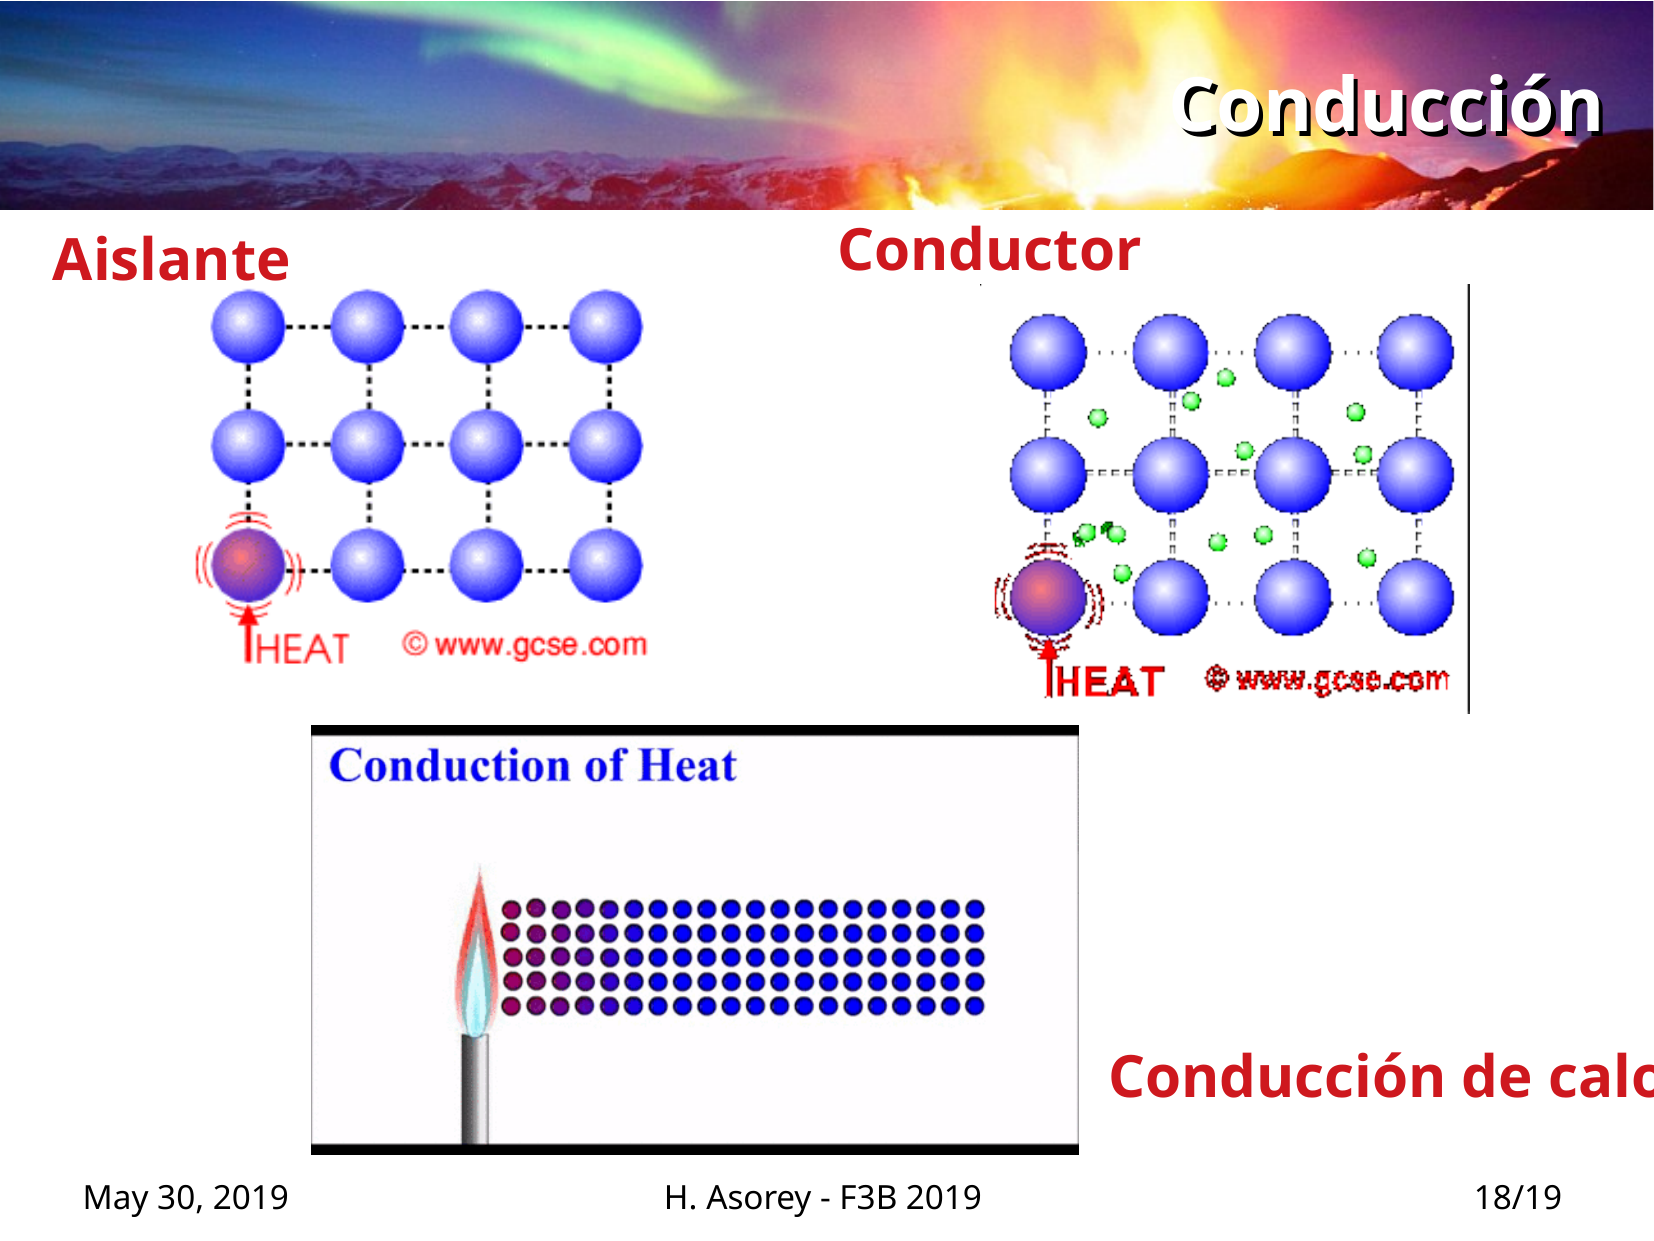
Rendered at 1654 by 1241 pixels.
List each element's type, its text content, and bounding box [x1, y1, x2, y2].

text_box Conductor [822, 200, 1117, 287]
title Conducción [45, 15, 1606, 191]
text_box Conducción de calor [1093, 1028, 1632, 1114]
picture [269, 254, 280, 260]
picture [311, 725, 1079, 1155]
picture [0, 1, 1654, 210]
picture [980, 284, 1470, 714]
text_box Aislante [38, 210, 269, 297]
picture [182, 254, 669, 685]
